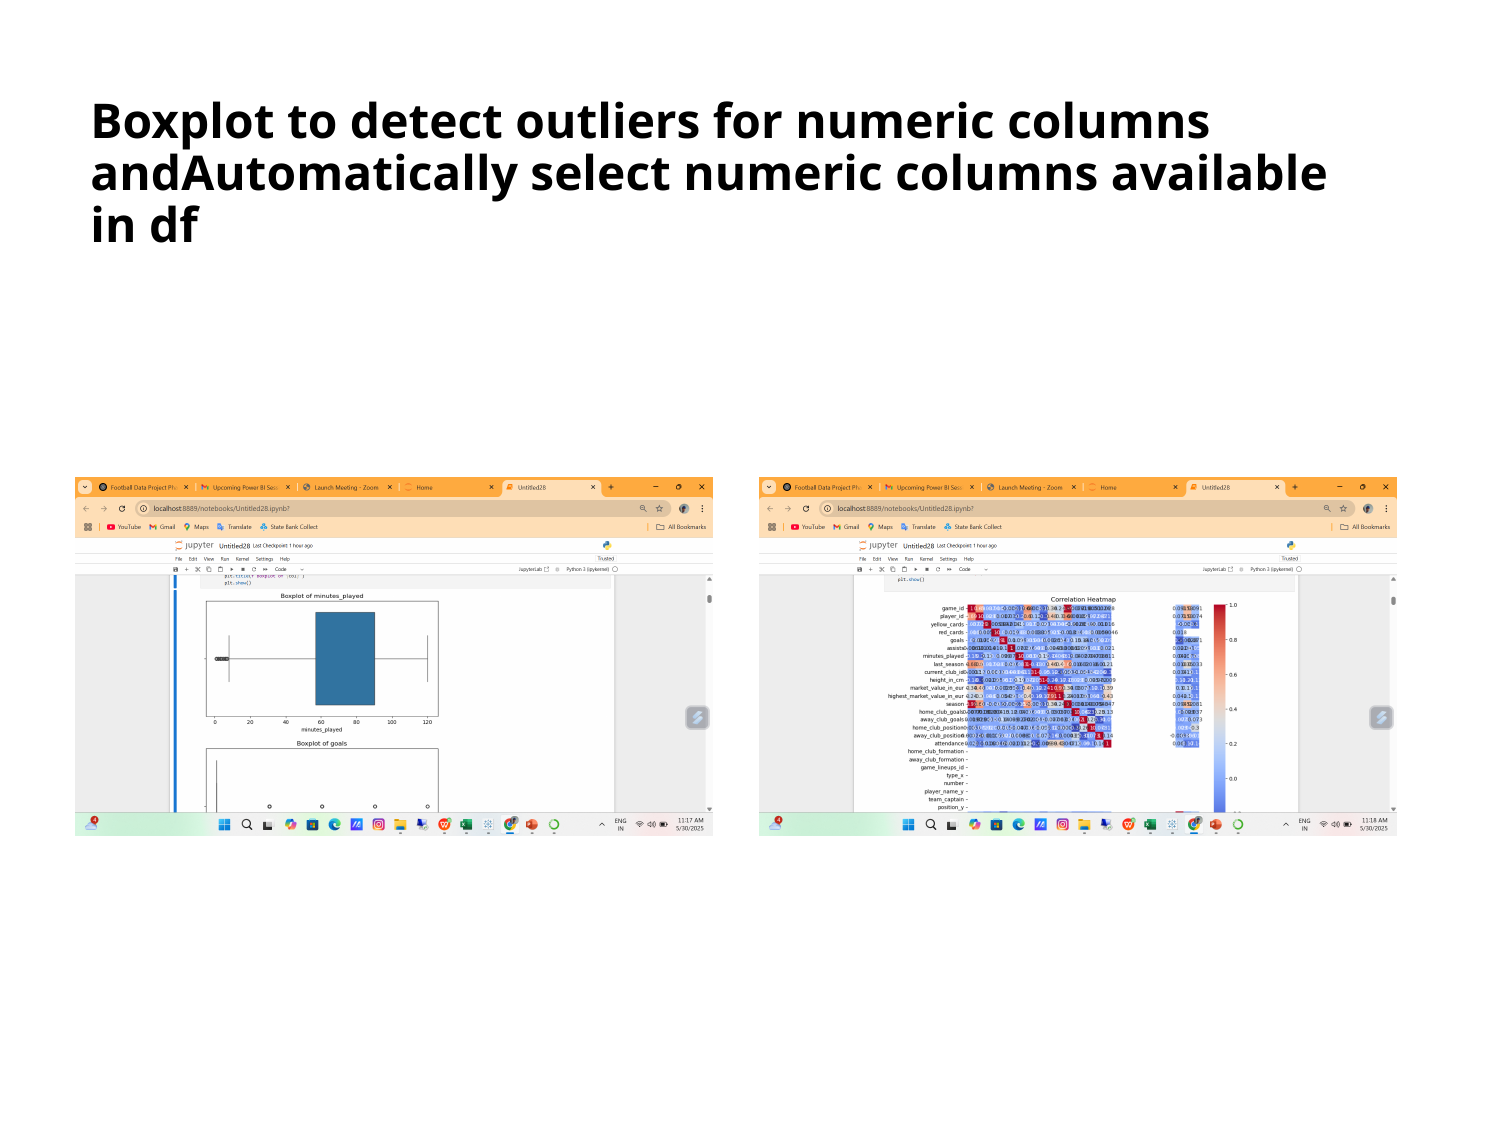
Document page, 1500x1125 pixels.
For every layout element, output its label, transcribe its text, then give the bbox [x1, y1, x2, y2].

picture [75, 477, 713, 836]
title Boxplot to detect outliers for numeric columns andAutomatically select numeric columns available in df [75, 90, 1397, 276]
picture [759, 477, 1397, 836]
